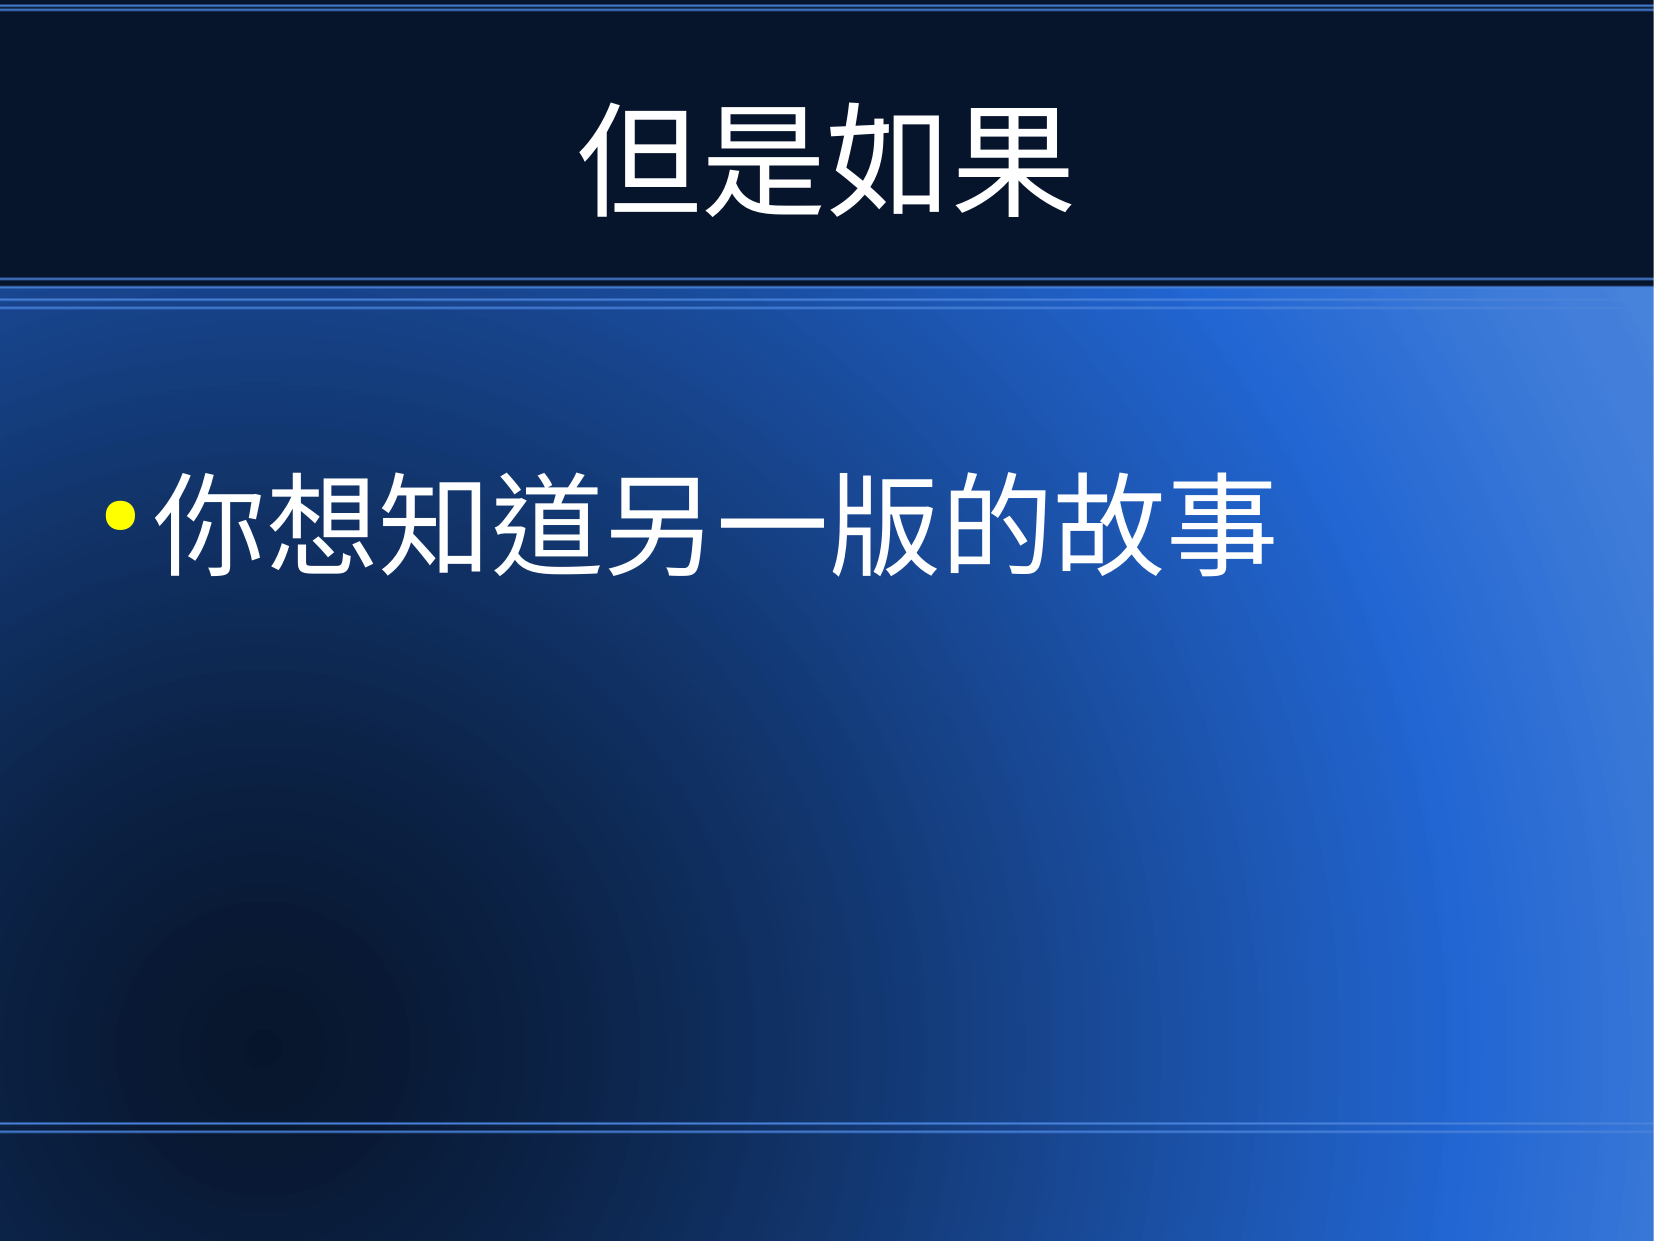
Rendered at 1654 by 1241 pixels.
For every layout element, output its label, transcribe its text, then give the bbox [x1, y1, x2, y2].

title 但是如果 [82, 49, 1571, 257]
list 你想知道另一版的故事 [82, 355, 1571, 1241]
picture [0, 0, 1654, 1241]
